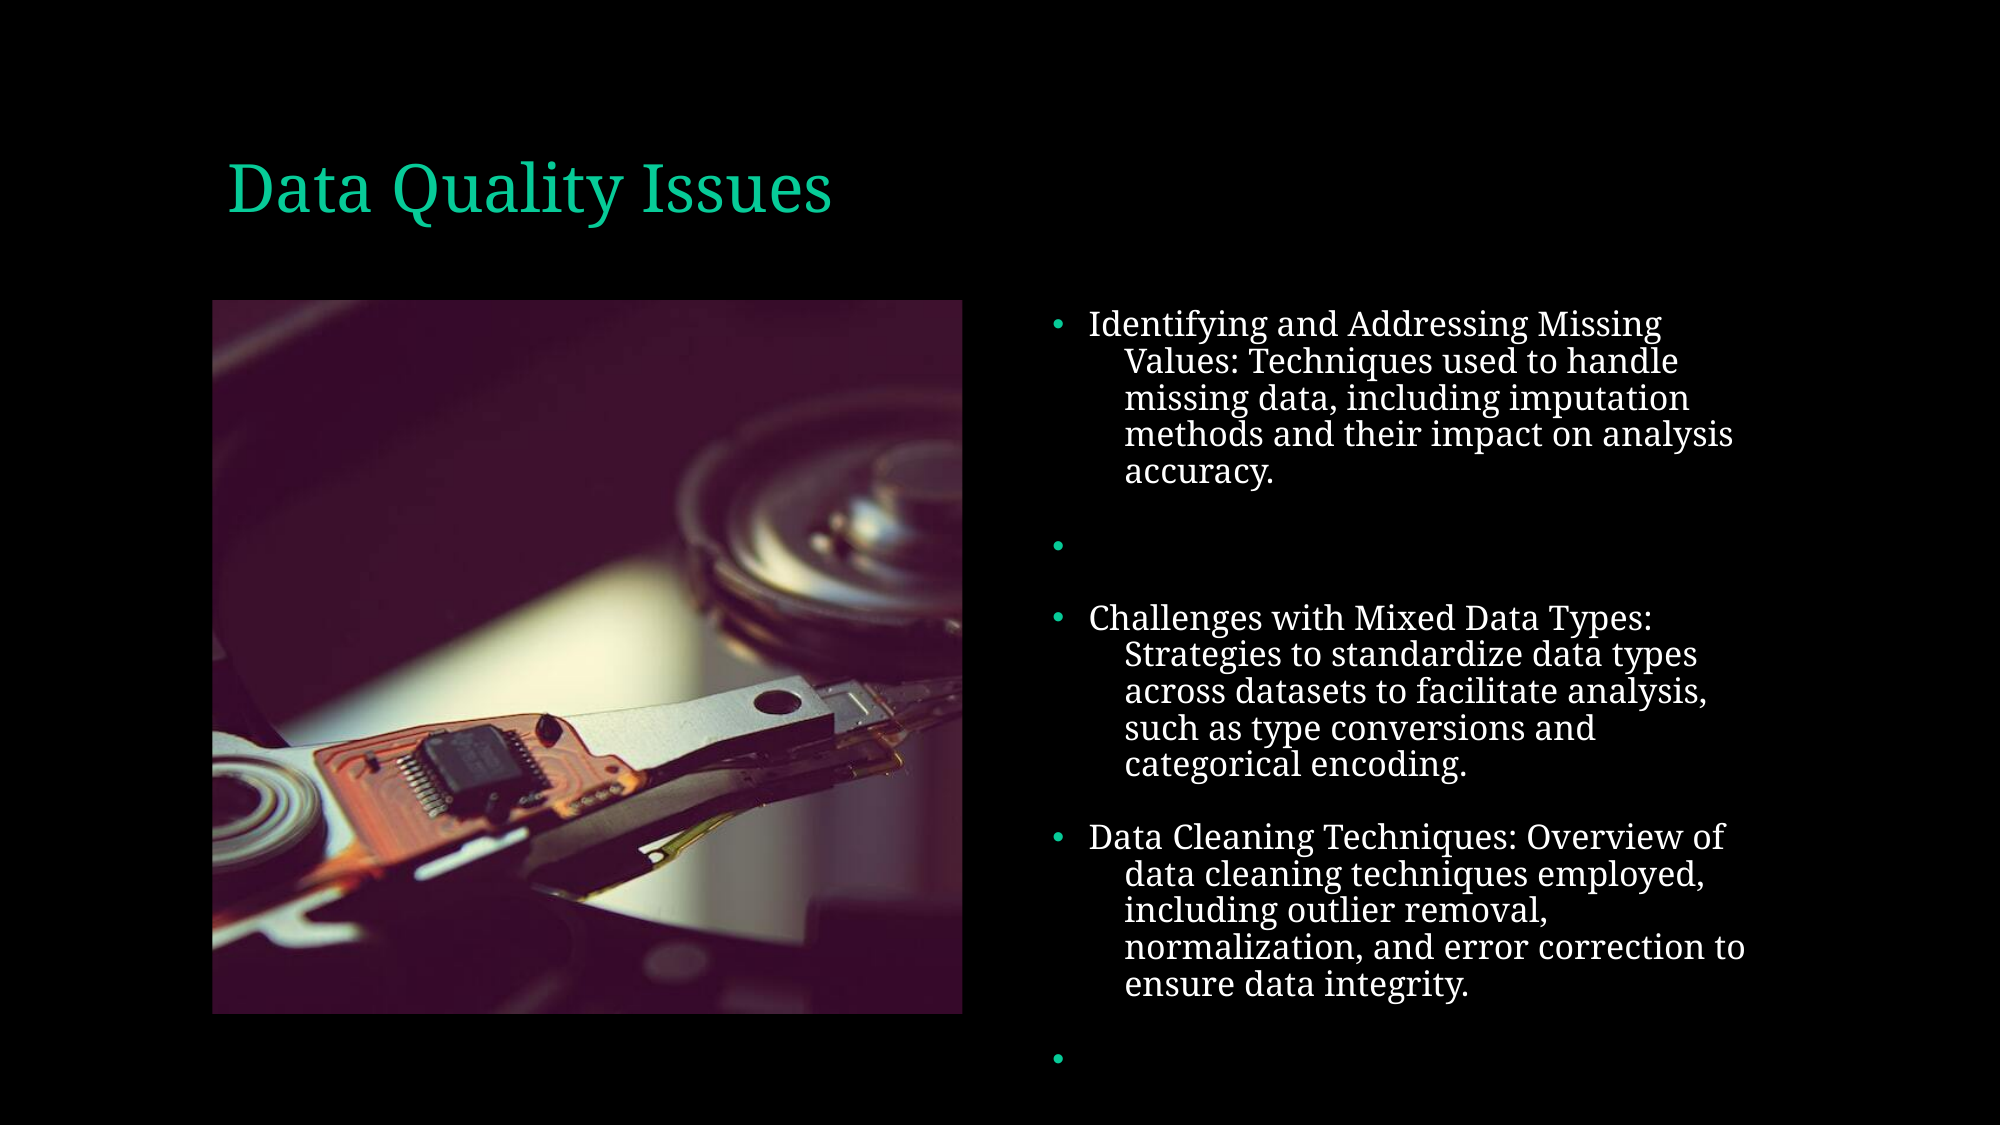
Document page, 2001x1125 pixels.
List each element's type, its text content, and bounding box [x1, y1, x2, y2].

title Data Quality Issues [212, 59, 1788, 235]
list Identifying and Addressing Missing Values: Techniques used to handle missing data, including imputation methods and their impact on analysis accuracy. Challenges with Mixed Data Types: Strategies to standardize data types across datasets to facilitate analysis, such as type conversions and categorical encoding. Data Cleaning Techniques: Overview of data cleaning techniques employed, including outlier removal, normalization, and error correction to ensure data integrity. [1037, 299, 1788, 1014]
picture [212, 299, 963, 1014]
